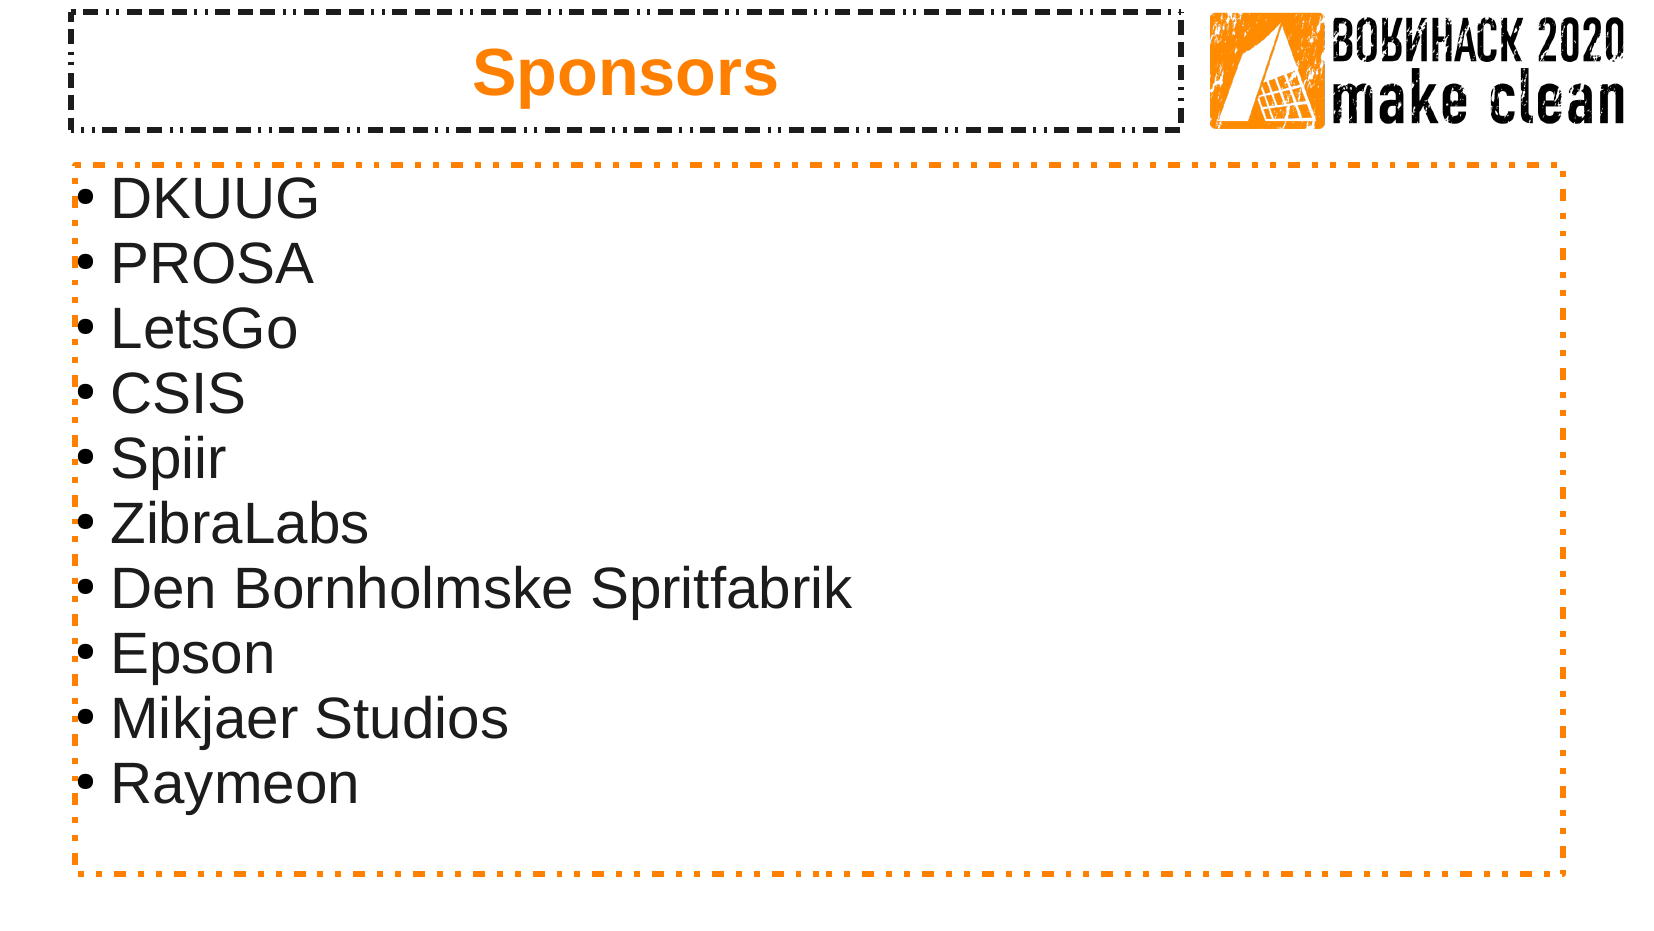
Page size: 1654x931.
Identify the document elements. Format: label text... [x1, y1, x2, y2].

subtitle DKUUG PROSA LetsGo CSIS Spiir ZibraLabs Den Bornholmske Spritfabrik Epson Mikjaer Studios Raymeon [75, 165, 1564, 875]
picture [1210, 11, 1654, 130]
title Sponsors [70, 11, 1182, 130]
